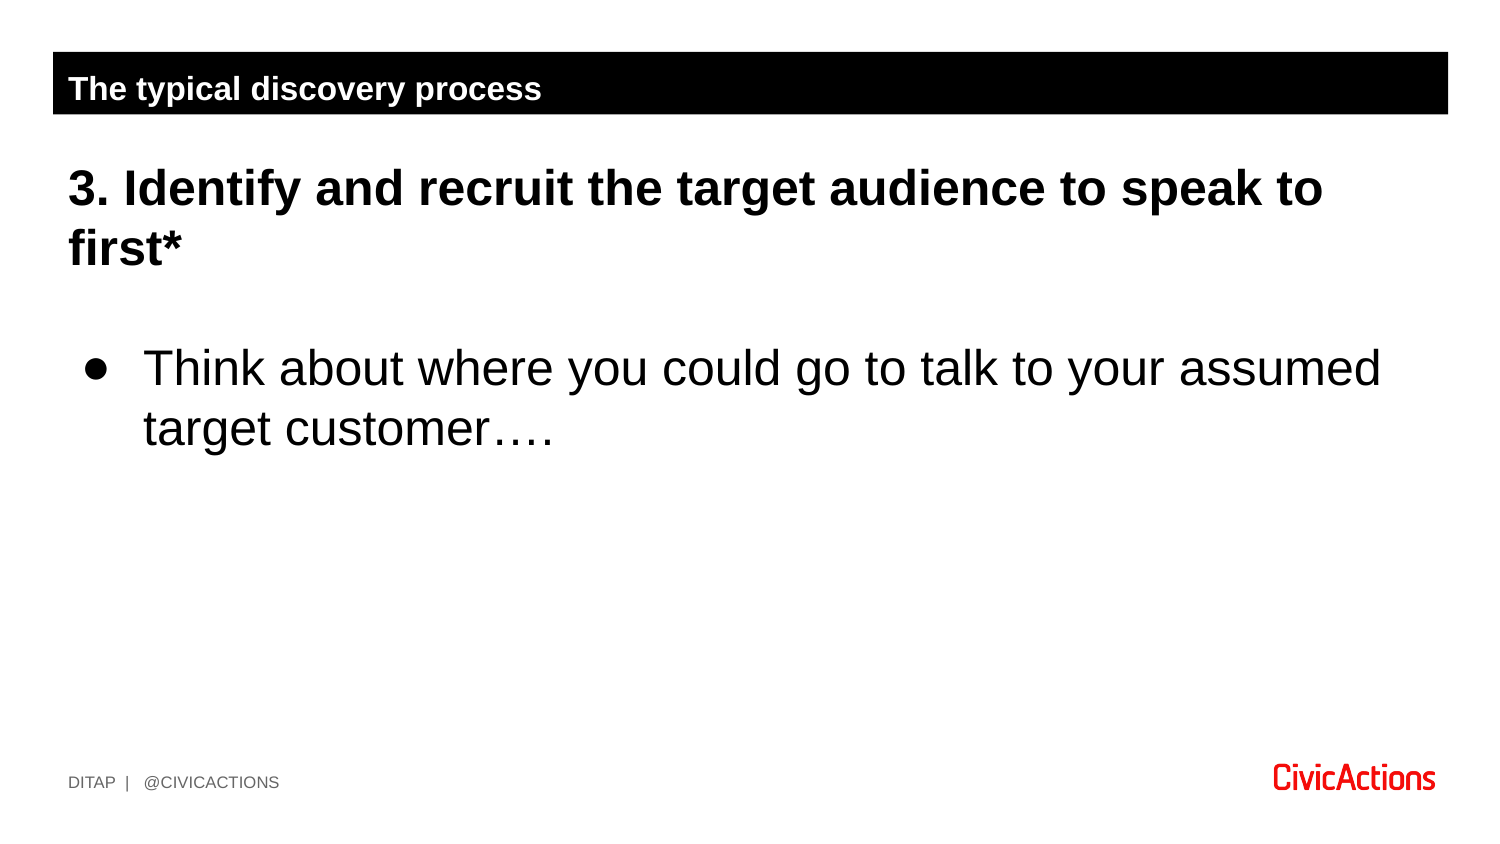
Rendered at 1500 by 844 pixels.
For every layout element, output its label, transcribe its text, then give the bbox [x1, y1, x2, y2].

title The typical discovery process [53, 51, 1449, 115]
list [53, 703, 1449, 844]
text_box 3. Identify and recruit the target audience to speak to first* Think about where you could go to talk to your assumed target customer…. [53, 140, 1449, 703]
